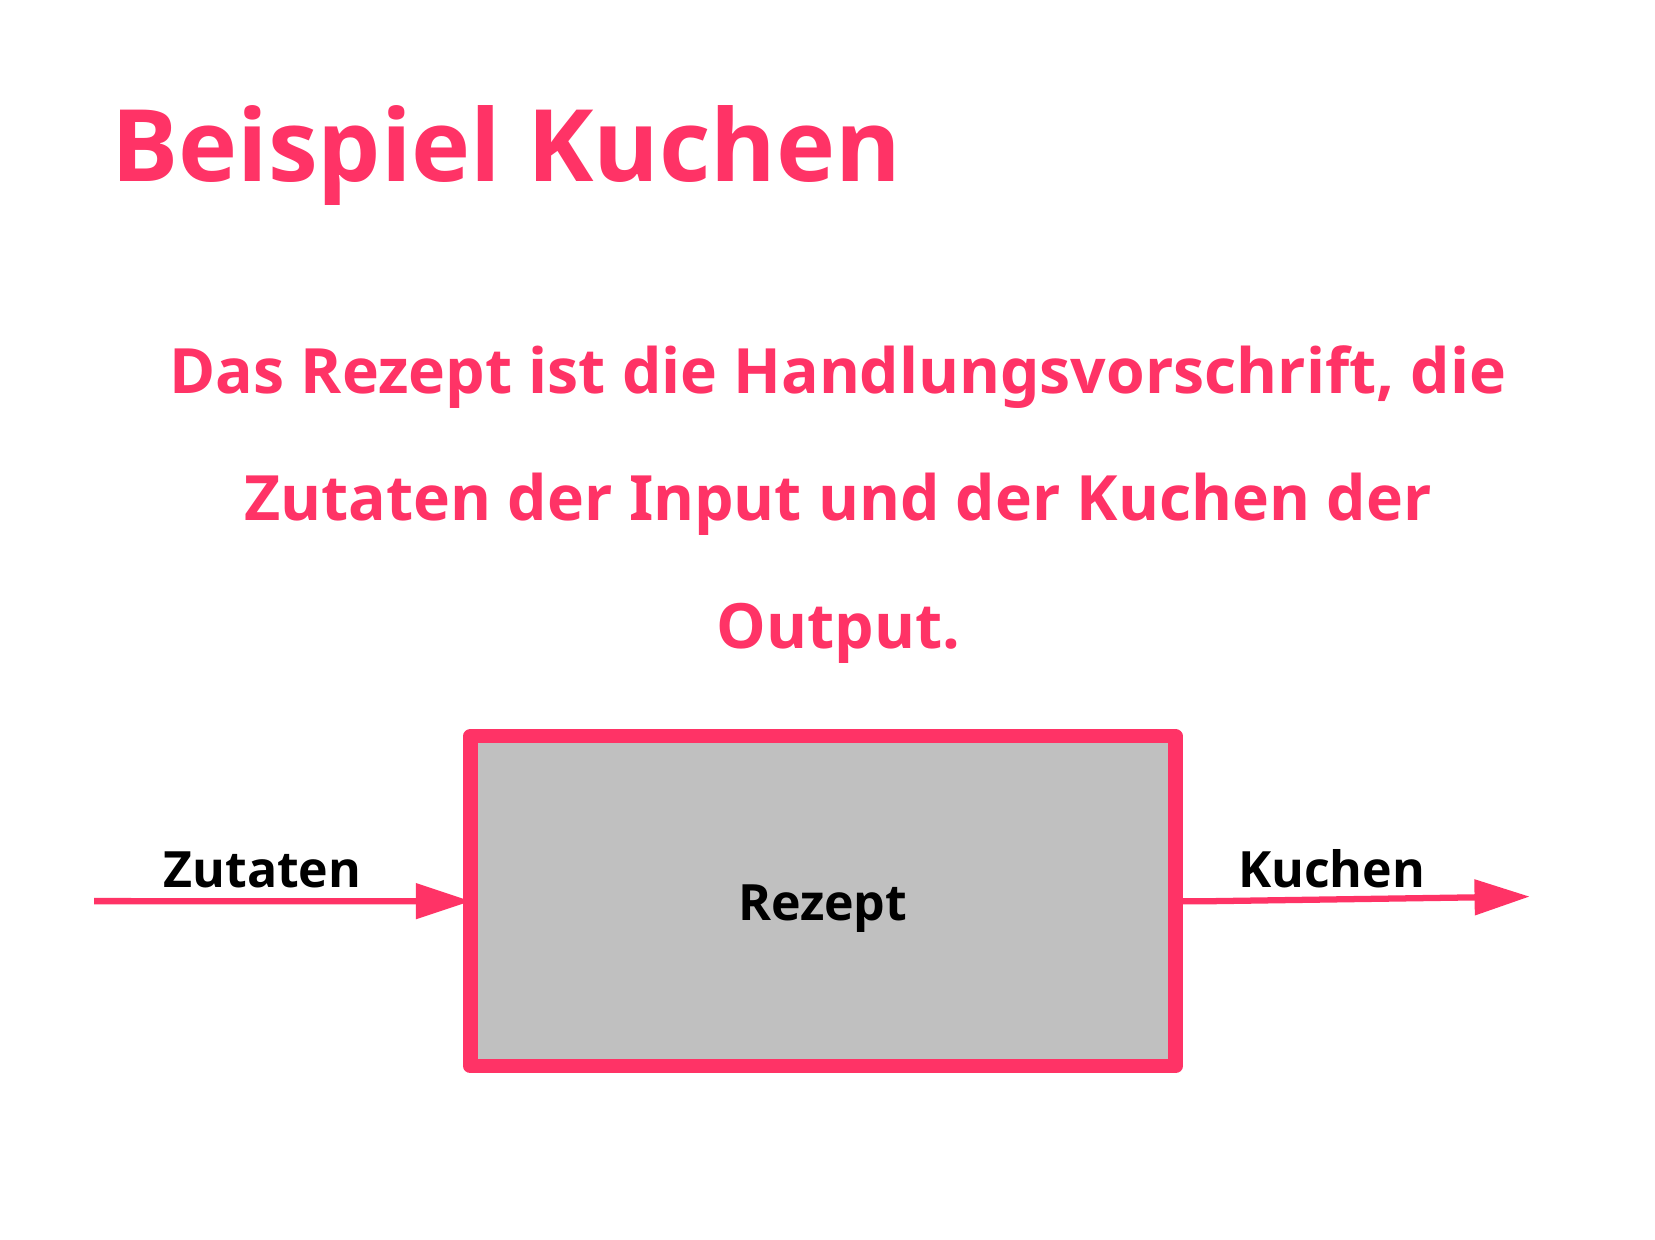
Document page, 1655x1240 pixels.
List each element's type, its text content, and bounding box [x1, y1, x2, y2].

title Das Rezept ist die Handlungsvorschrift, die Zutaten der Input und der Kuchen der Output. [123, 335, 1519, 616]
text_box Kuchen [1173, 826, 1489, 898]
text_box Rezept [470, 736, 1176, 1067]
text_box Zutaten [105, 826, 421, 898]
text_box Beispiel Kuchen [96, 67, 1447, 195]
